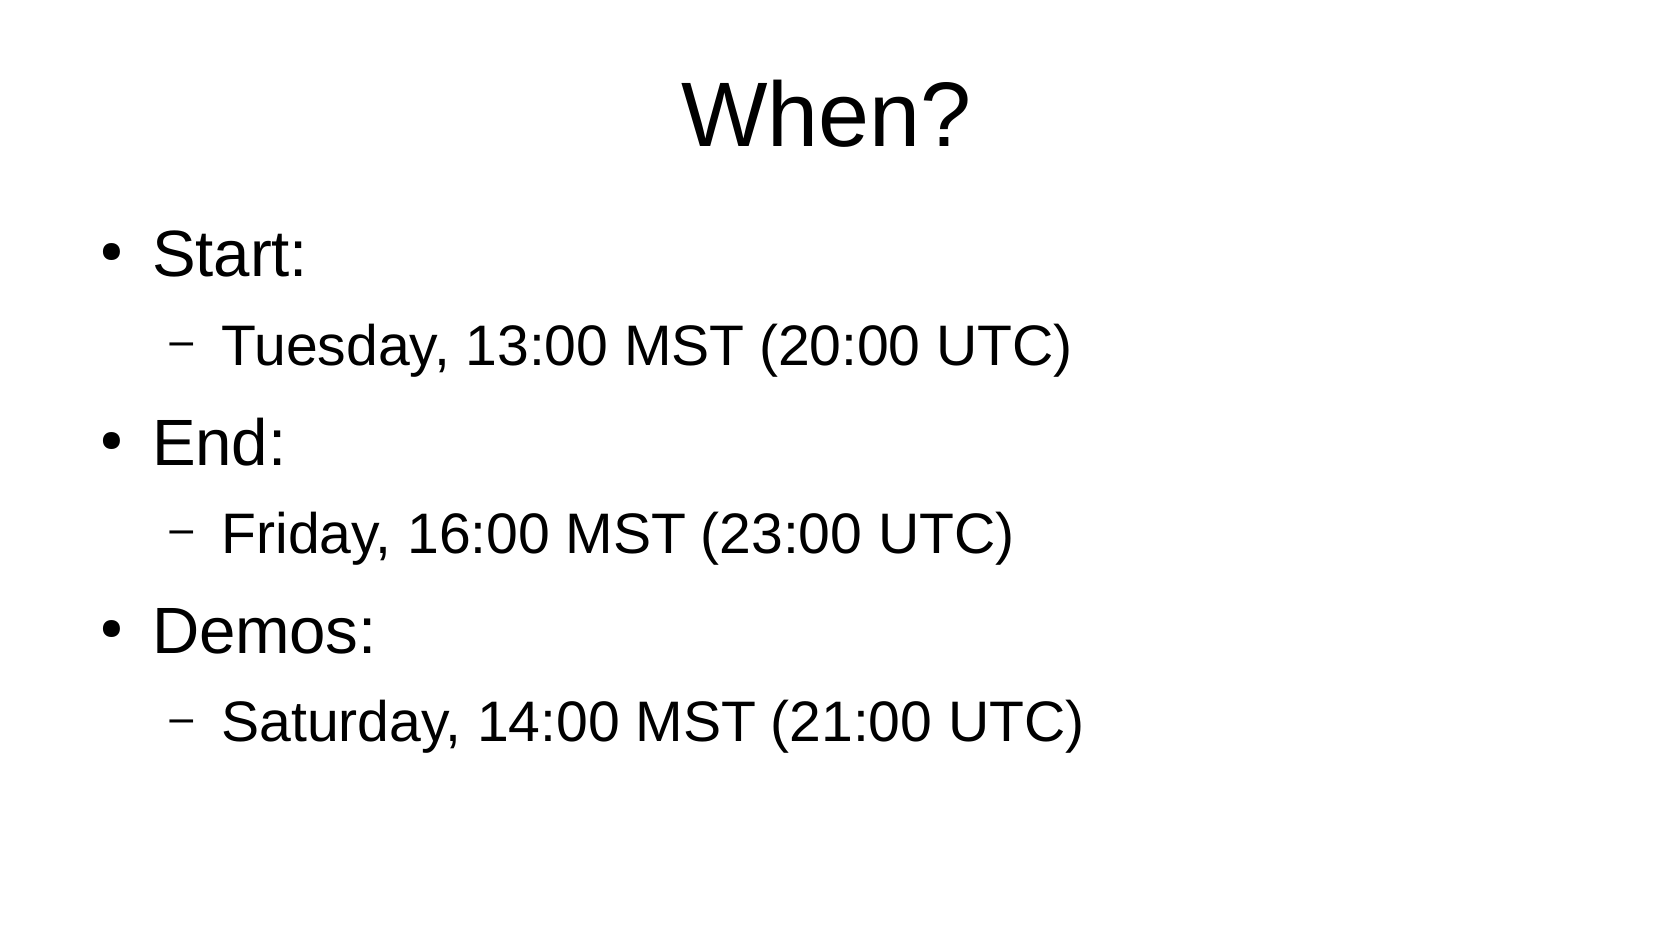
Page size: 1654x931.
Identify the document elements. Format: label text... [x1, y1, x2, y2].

list Start: Tuesday, 13:00 MST (20:00 UTC) End: Friday, 16:00 MST (23:00 UTC) Demos: Saturday, 14:00 MST (21:00 UTC) [82, 217, 1571, 758]
title When? [82, 37, 1571, 193]
